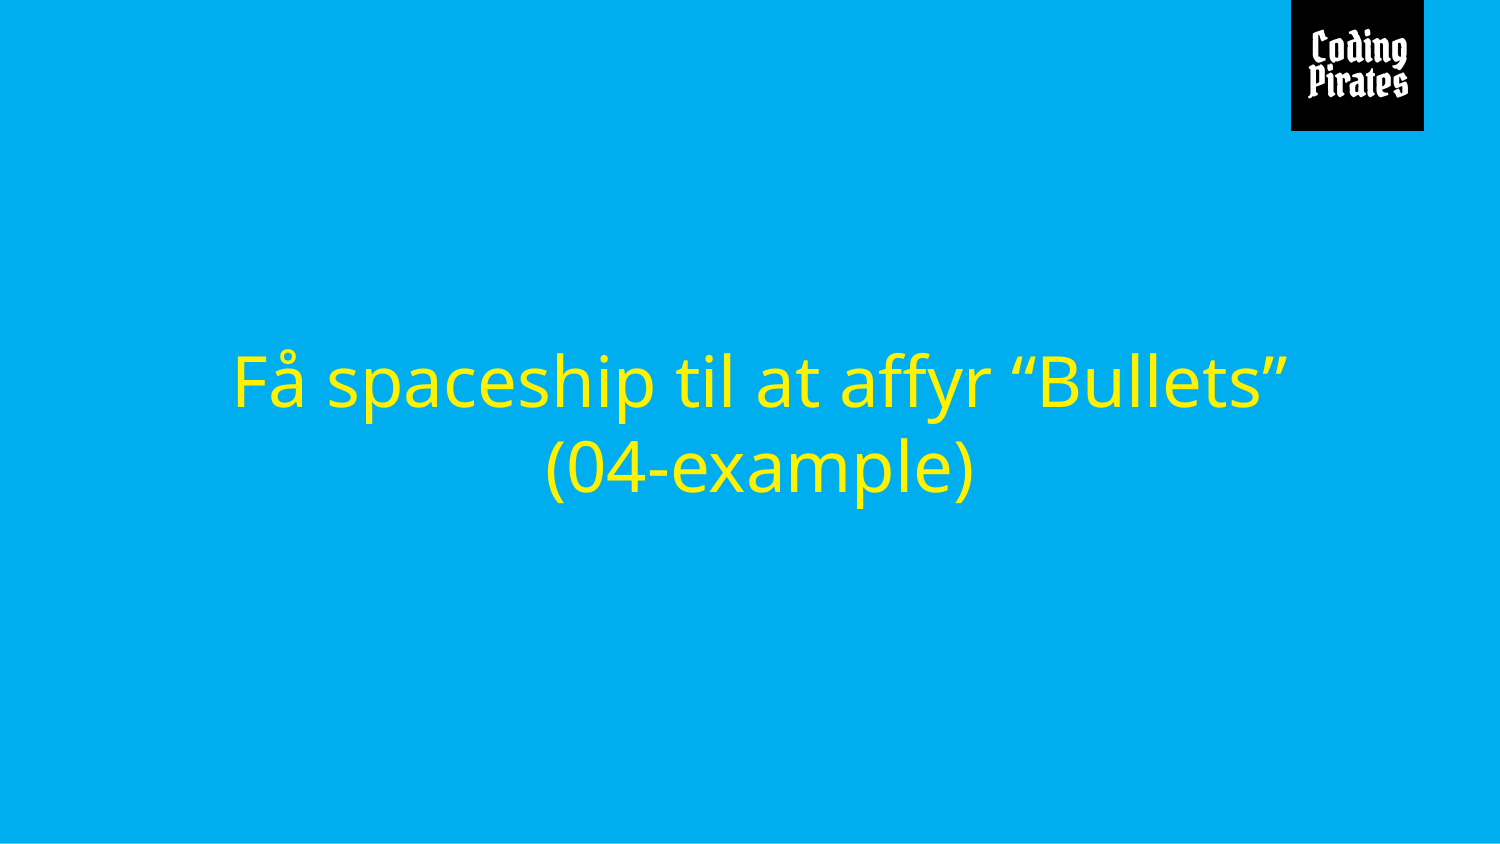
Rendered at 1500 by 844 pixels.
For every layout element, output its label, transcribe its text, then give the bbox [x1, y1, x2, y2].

title Få spaceship til at affyr “Bullets” (04-example) [30, 275, 1490, 568]
picture [1292, 0, 1423, 130]
